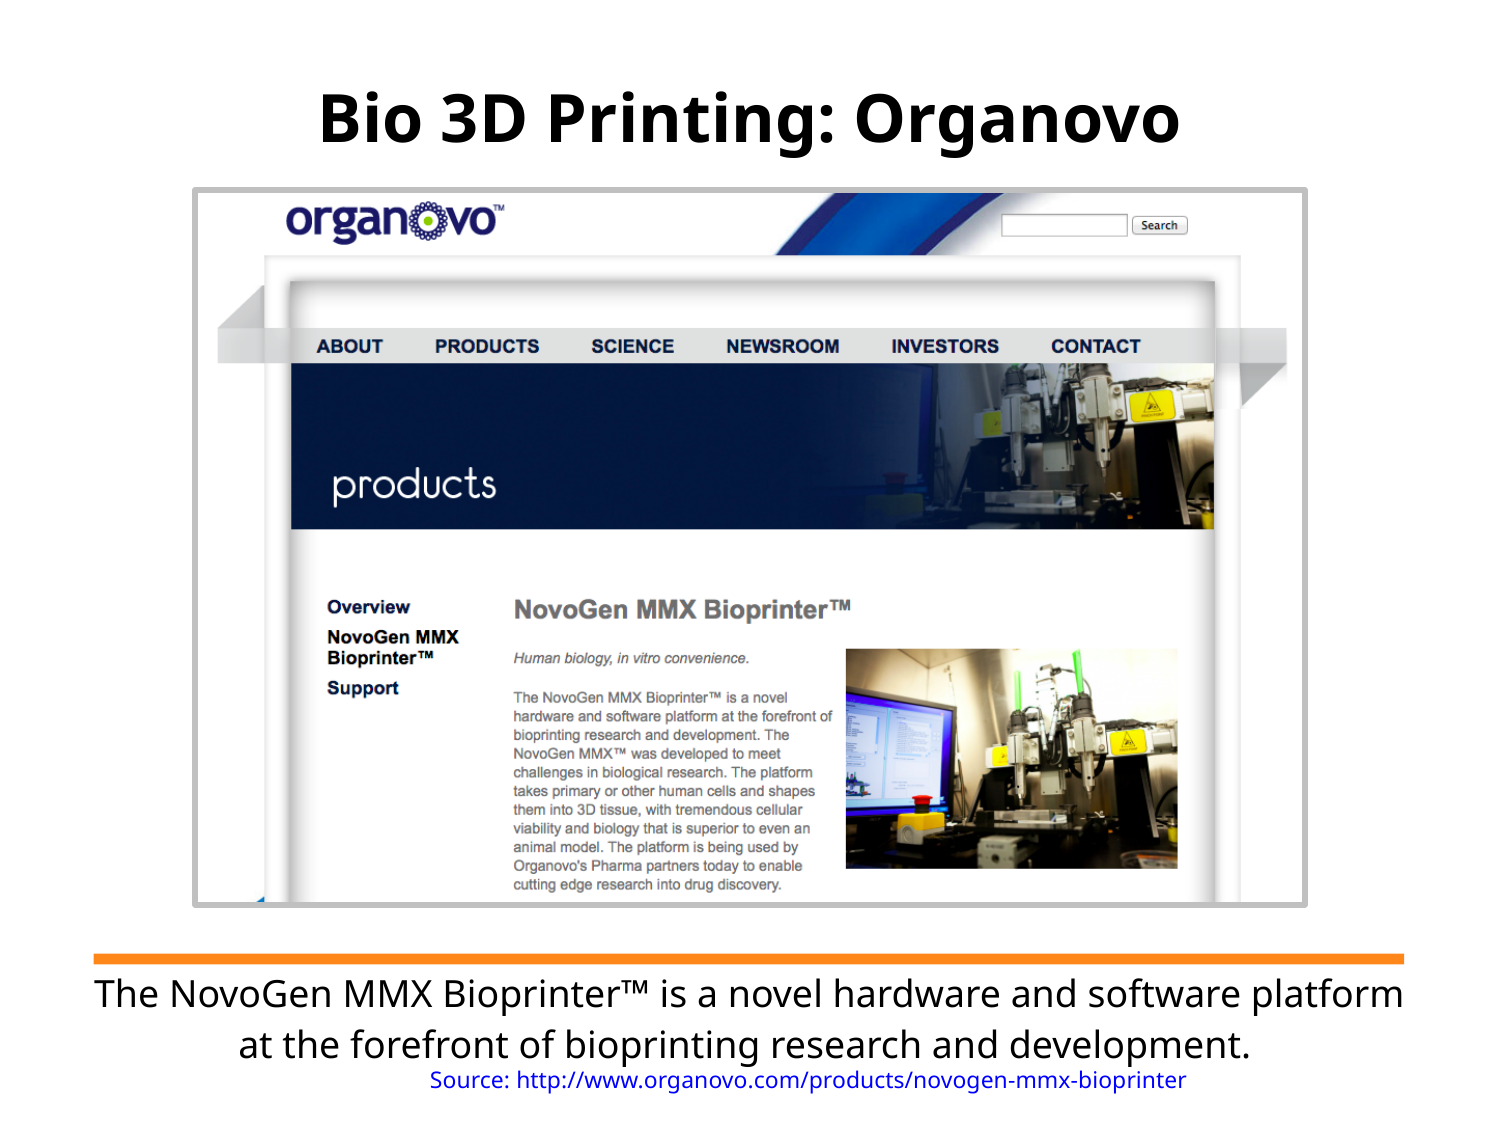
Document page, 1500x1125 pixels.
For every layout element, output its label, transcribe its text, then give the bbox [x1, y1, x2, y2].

picture [0, 0, 1500, 1125]
text_box The NovoGen MMX Bioprinter™ is a novel hardware and software platform at the forefront of bioprinting research and development. [70, 960, 1430, 1064]
title Bio 3D Printing: Organovo [44, 44, 1456, 188]
text_box Source: http://www.organovo.com/products/novogen-mmx-bioprinter [415, 1064, 1085, 1097]
